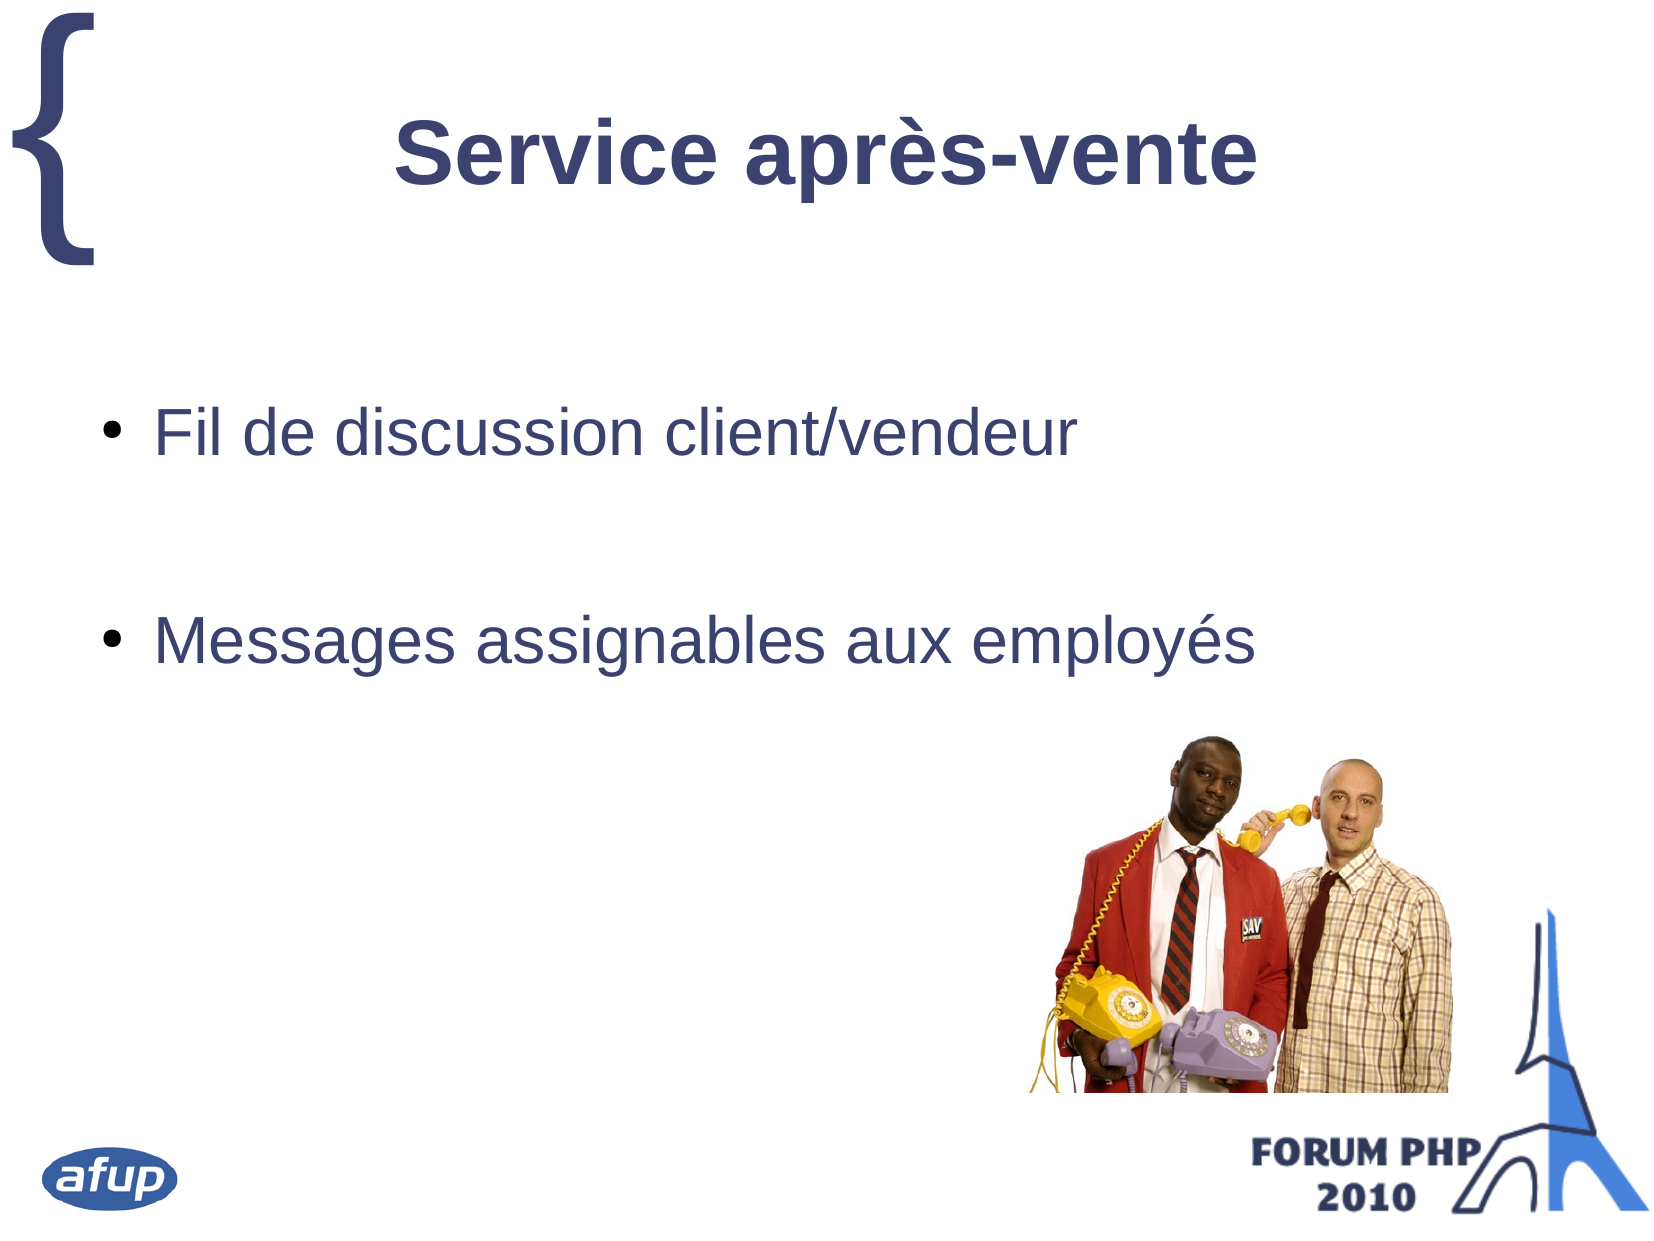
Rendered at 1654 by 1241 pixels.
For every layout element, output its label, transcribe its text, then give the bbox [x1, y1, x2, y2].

title Service après-vente [82, 49, 1571, 257]
list Fil de discussion client/vendeur Messages assignables aux employés [82, 290, 1571, 1109]
picture [1240, 872, 1650, 1241]
picture [41, 1146, 178, 1211]
